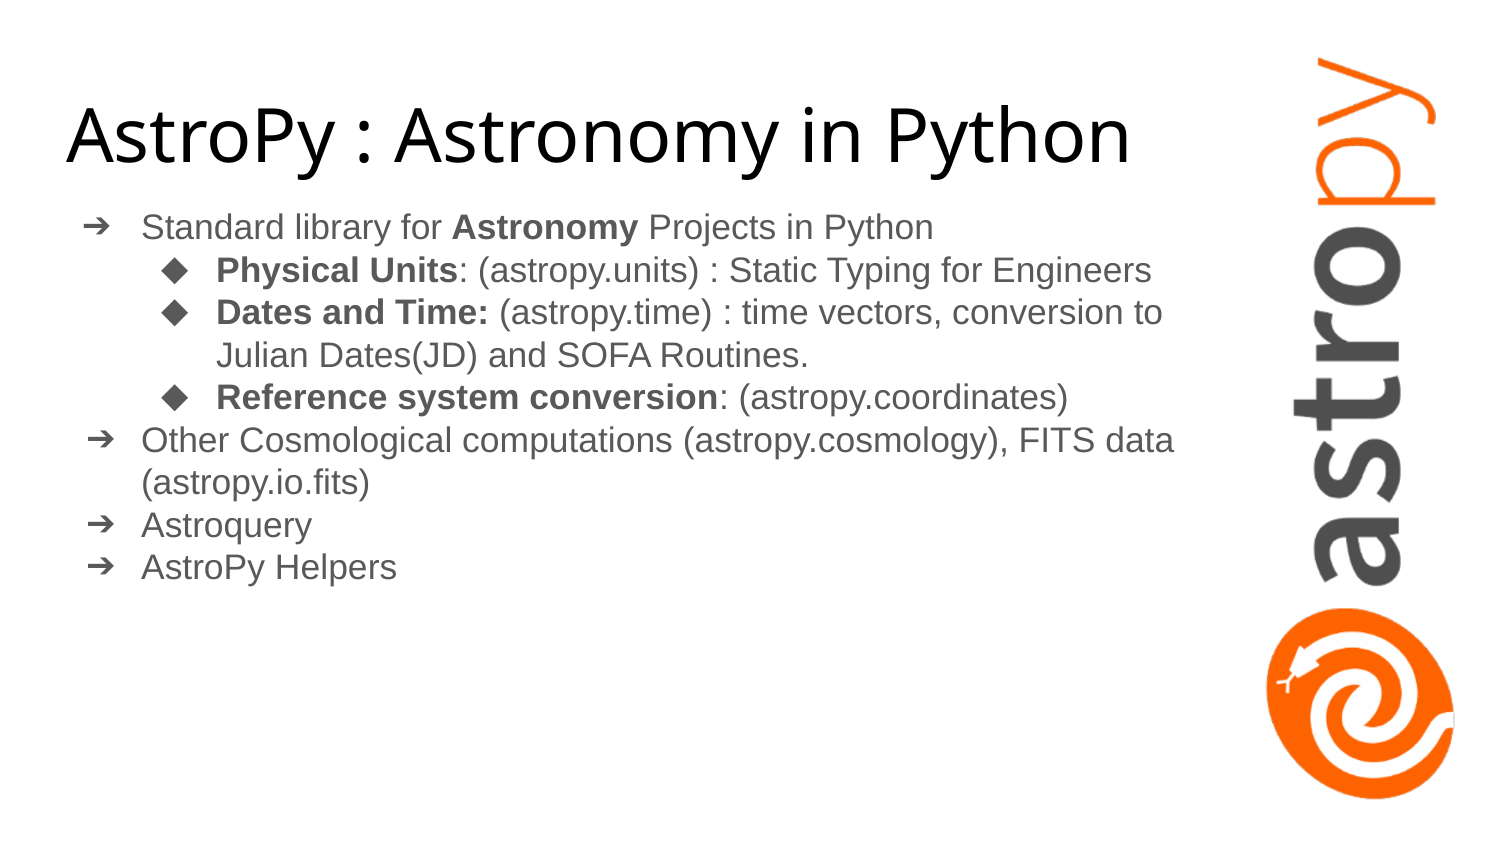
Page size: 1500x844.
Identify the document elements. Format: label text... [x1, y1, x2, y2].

list Standard library for Astronomy Projects in Python Physical Units: (astropy.units) : Static Typing for Engineers Dates and Time: (astropy.time) : time vectors, conversion to Julian Dates(JD) and SOFA Routines. Reference system conversion: (astropy.coordinates) Other Cosmological computations (astropy.cosmology), FITS data (astropy.io.fits) Astroquery AstroPy Helpers [51, 189, 1260, 750]
picture [1260, 41, 1459, 803]
title AstroPy : Astronomy in Python [51, 72, 1260, 167]
